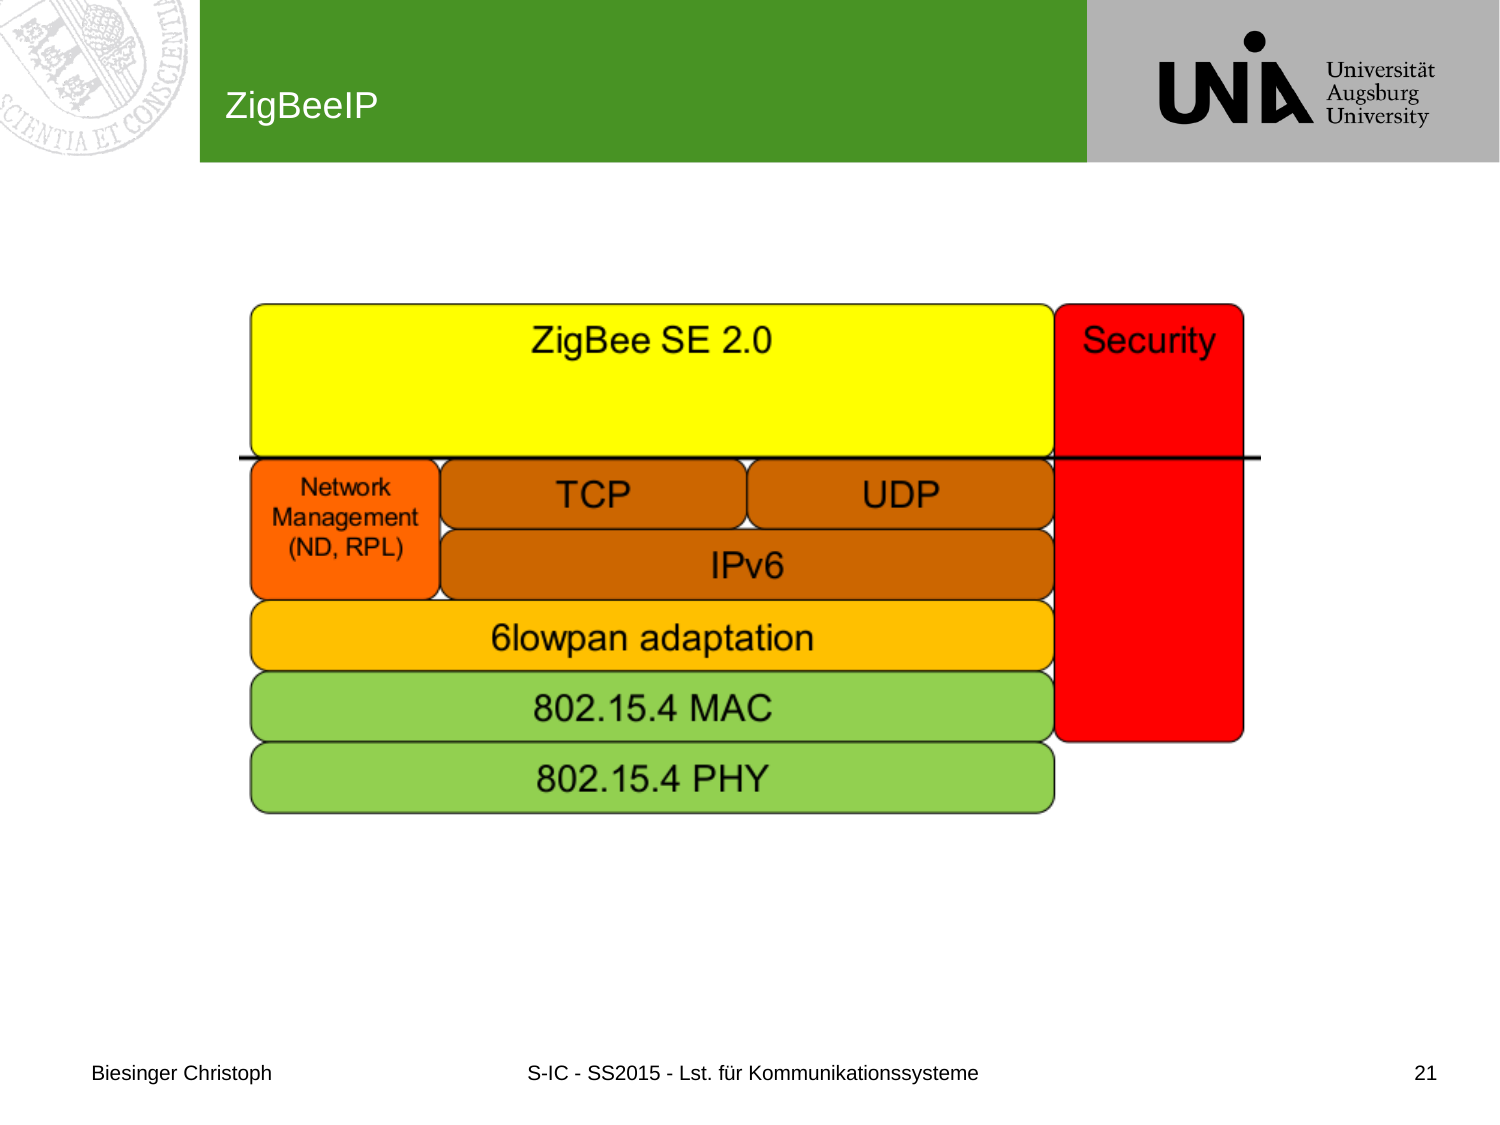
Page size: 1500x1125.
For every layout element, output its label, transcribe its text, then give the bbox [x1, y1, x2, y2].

picture [1122, 12, 1488, 271]
footer S-IC - SS2015 - Lst. für Kommunikationssysteme [512, 1035, 1123, 1110]
picture [239, 296, 1261, 828]
list [64, 255, 1415, 998]
slide_number Biesinger Christoph [76, 1035, 389, 1110]
picture [0, 0, 188, 156]
slide_number <Nummer> [1175, 1035, 1452, 1110]
title ZigBeeIP [225, 50, 1088, 163]
